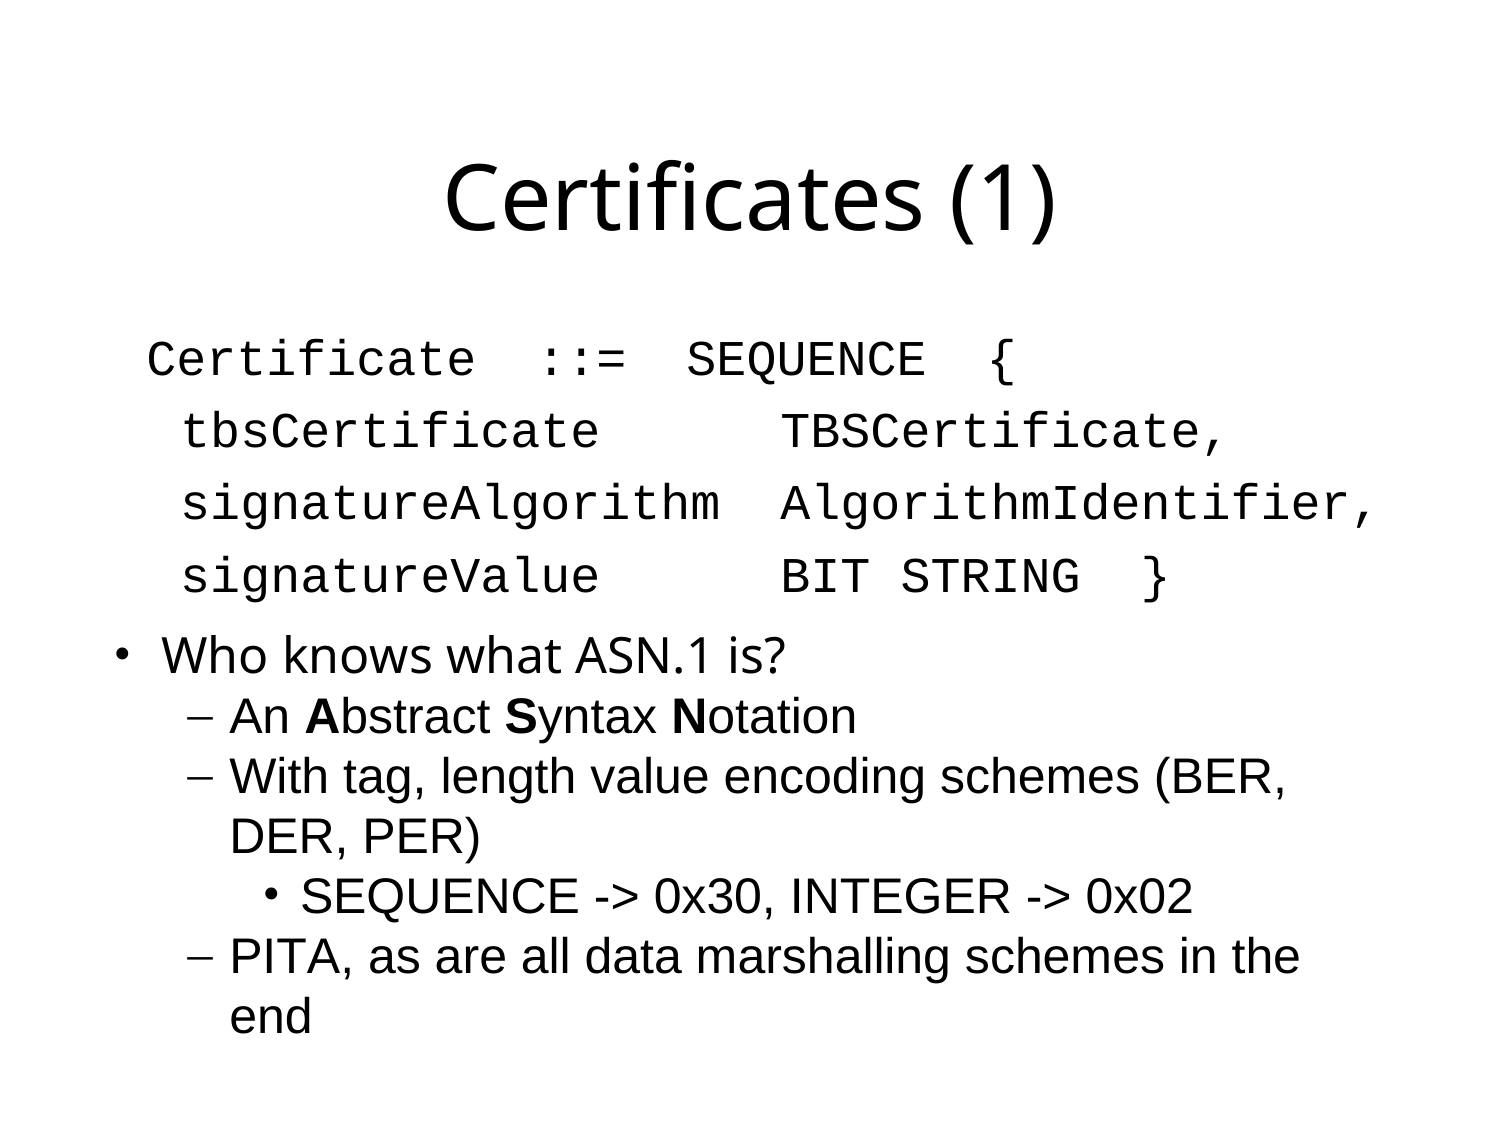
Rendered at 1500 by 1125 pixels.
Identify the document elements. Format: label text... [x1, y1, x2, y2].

text_box Certificate ::= SEQUENCE { tbsCertificate TBSCertificate, signatureAlgorithm AlgorithmIdentifier, signatureValue BIT STRING } Who knows what ASN.1 is? An Abstract Syntax Notation With tag, length value encoding schemes (BER, DER, PER) SEQUENCE -> 0x30, INTEGER -> 0x02 PITA, as are all data marshalling schemes in the end [112, 324, 1388, 1061]
text_box Certificates (1) [112, 99, 1388, 288]
